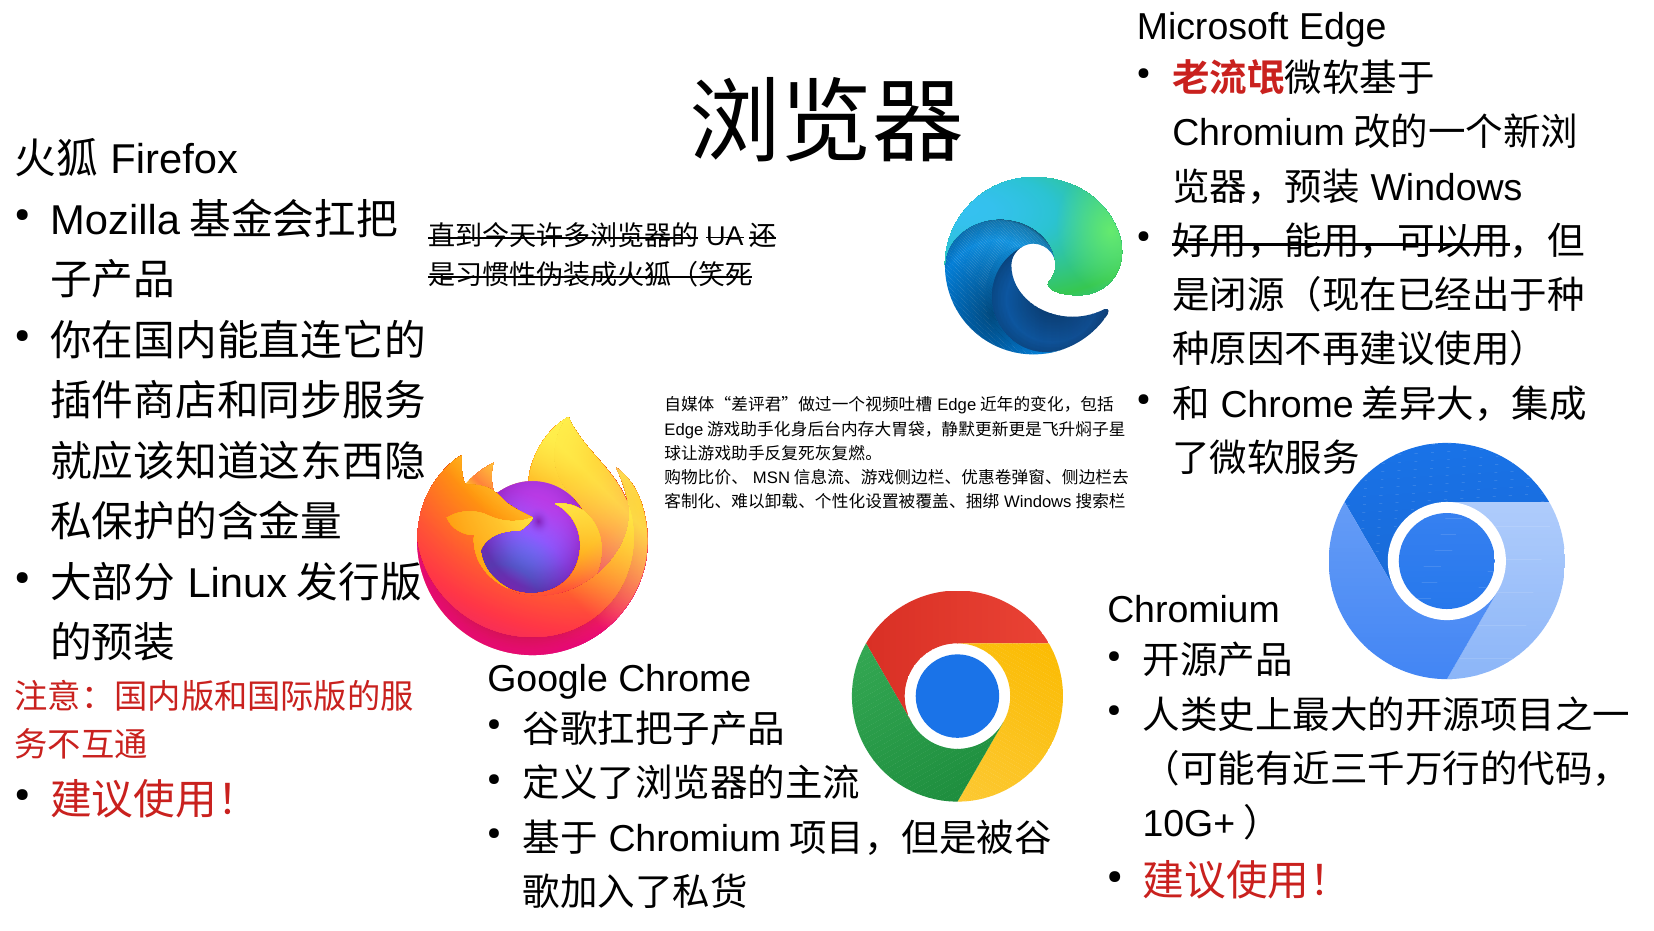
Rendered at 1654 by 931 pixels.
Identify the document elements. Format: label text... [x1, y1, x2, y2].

text_box Chromium 开源产品 人类史上最大的开源项目之一（可能有近三千万行的代码，10G+） 建议使用！ [1092, 580, 1654, 916]
text_box 火狐Firefox Mozilla基金会扛把子产品 你在国内能直连它的插件商店和同步服务就应该知道这东西隐私保护的含金量 大部分Linux发行版的预装 注意：国内版和国际版的服务不互通 建议使用！ [0, 118, 443, 886]
picture [443, 413, 652, 659]
text_box 自媒体“差评君”做过一个视频吐槽Edge近年的变化，包括Edge游戏助手化身后台内存大胃袋，静默更新更是飞升焖子星球让游戏助手反复死灰复燃。 购物比价、MSN信息流、游戏侧边栏、优惠卷弹窗、侧边栏去客制化、难以卸载、个性化设置被覆盖、捆绑Windows搜索栏 [649, 383, 1122, 562]
picture [1506, 532, 1565, 580]
picture [851, 590, 1063, 649]
text_box Google Chrome 谷歌扛把子产品 定义了浏览器的主流 基于Chromium项目，但是被谷歌加入了私货 [472, 649, 1093, 924]
text_box [1092, 501, 1506, 580]
text_box Microsoft Edge 老流氓微软基于Chromium改的一个新浏览器，预装Windows 好用，能用，可以用，但是闭源（现在已经出于种种原因不再建议使用） 和Chrome差异大，集成了微软服务 [1122, 0, 1625, 532]
title 浏览器 [82, 37, 1122, 193]
picture [944, 177, 1122, 355]
text_box 直到今天许多浏览器的UA还是习惯性伪装成火狐（笑死 [413, 206, 798, 325]
